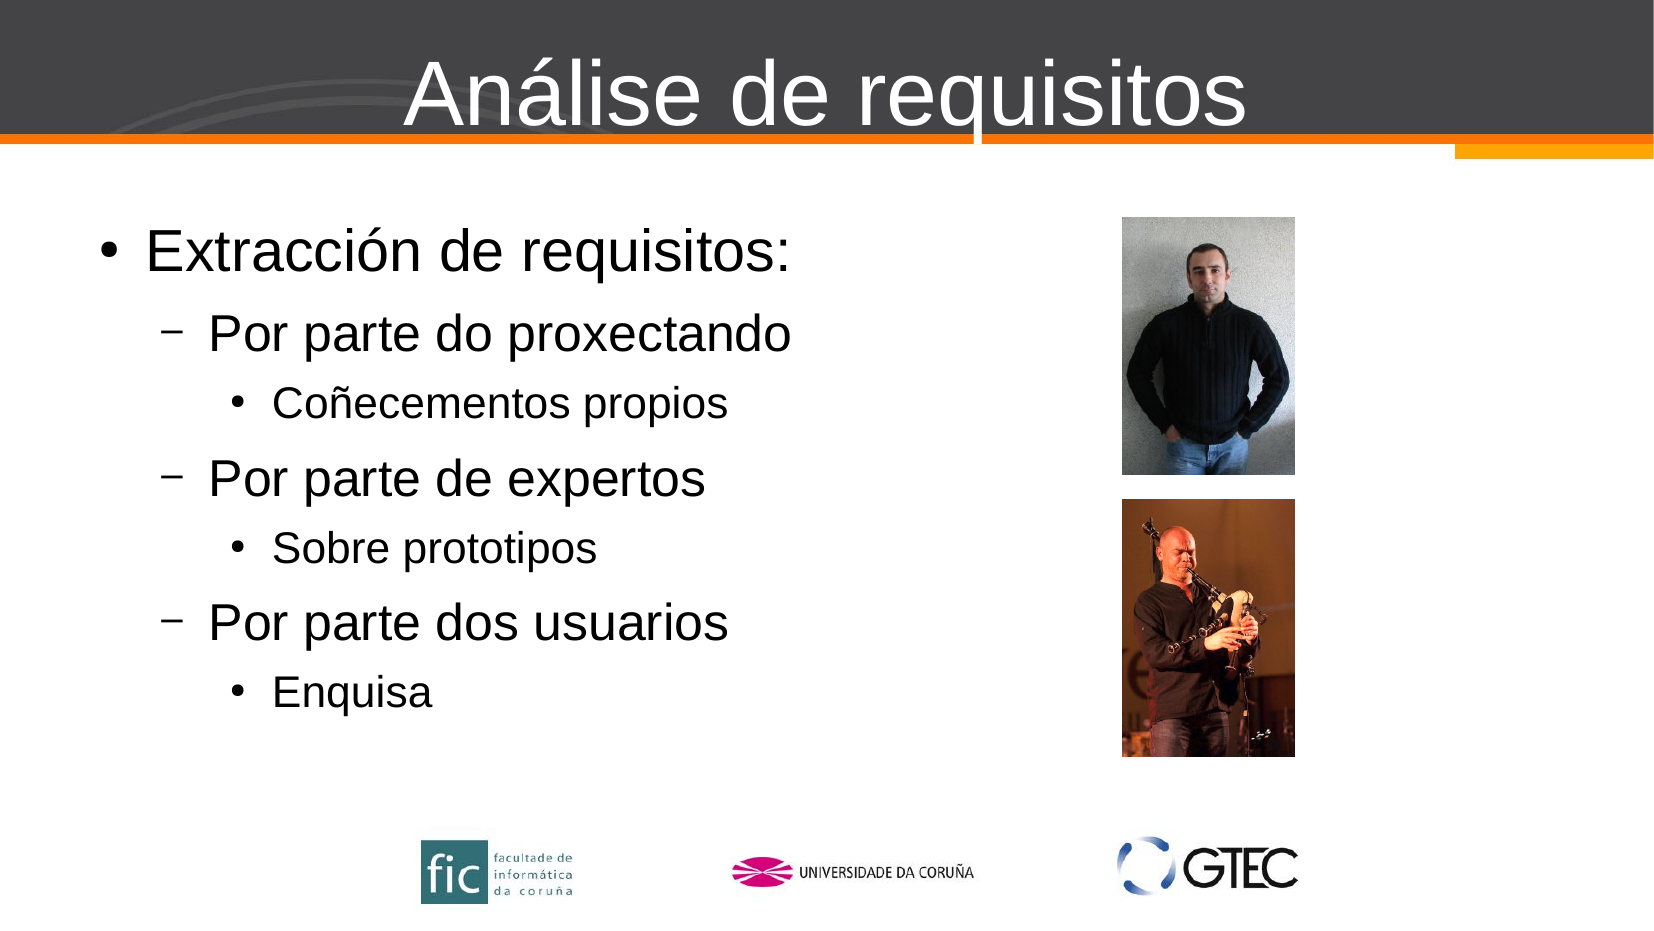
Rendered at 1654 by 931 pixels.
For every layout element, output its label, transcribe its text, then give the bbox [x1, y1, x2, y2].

title Análise de requisitos [82, 37, 1571, 151]
list Extracción de requisitos: Por parte do proxectando Coñecementos propios Por parte de expertos Sobre prototipos Por parte dos usuarios Enquisa [82, 217, 809, 758]
picture [0, 0, 1654, 931]
